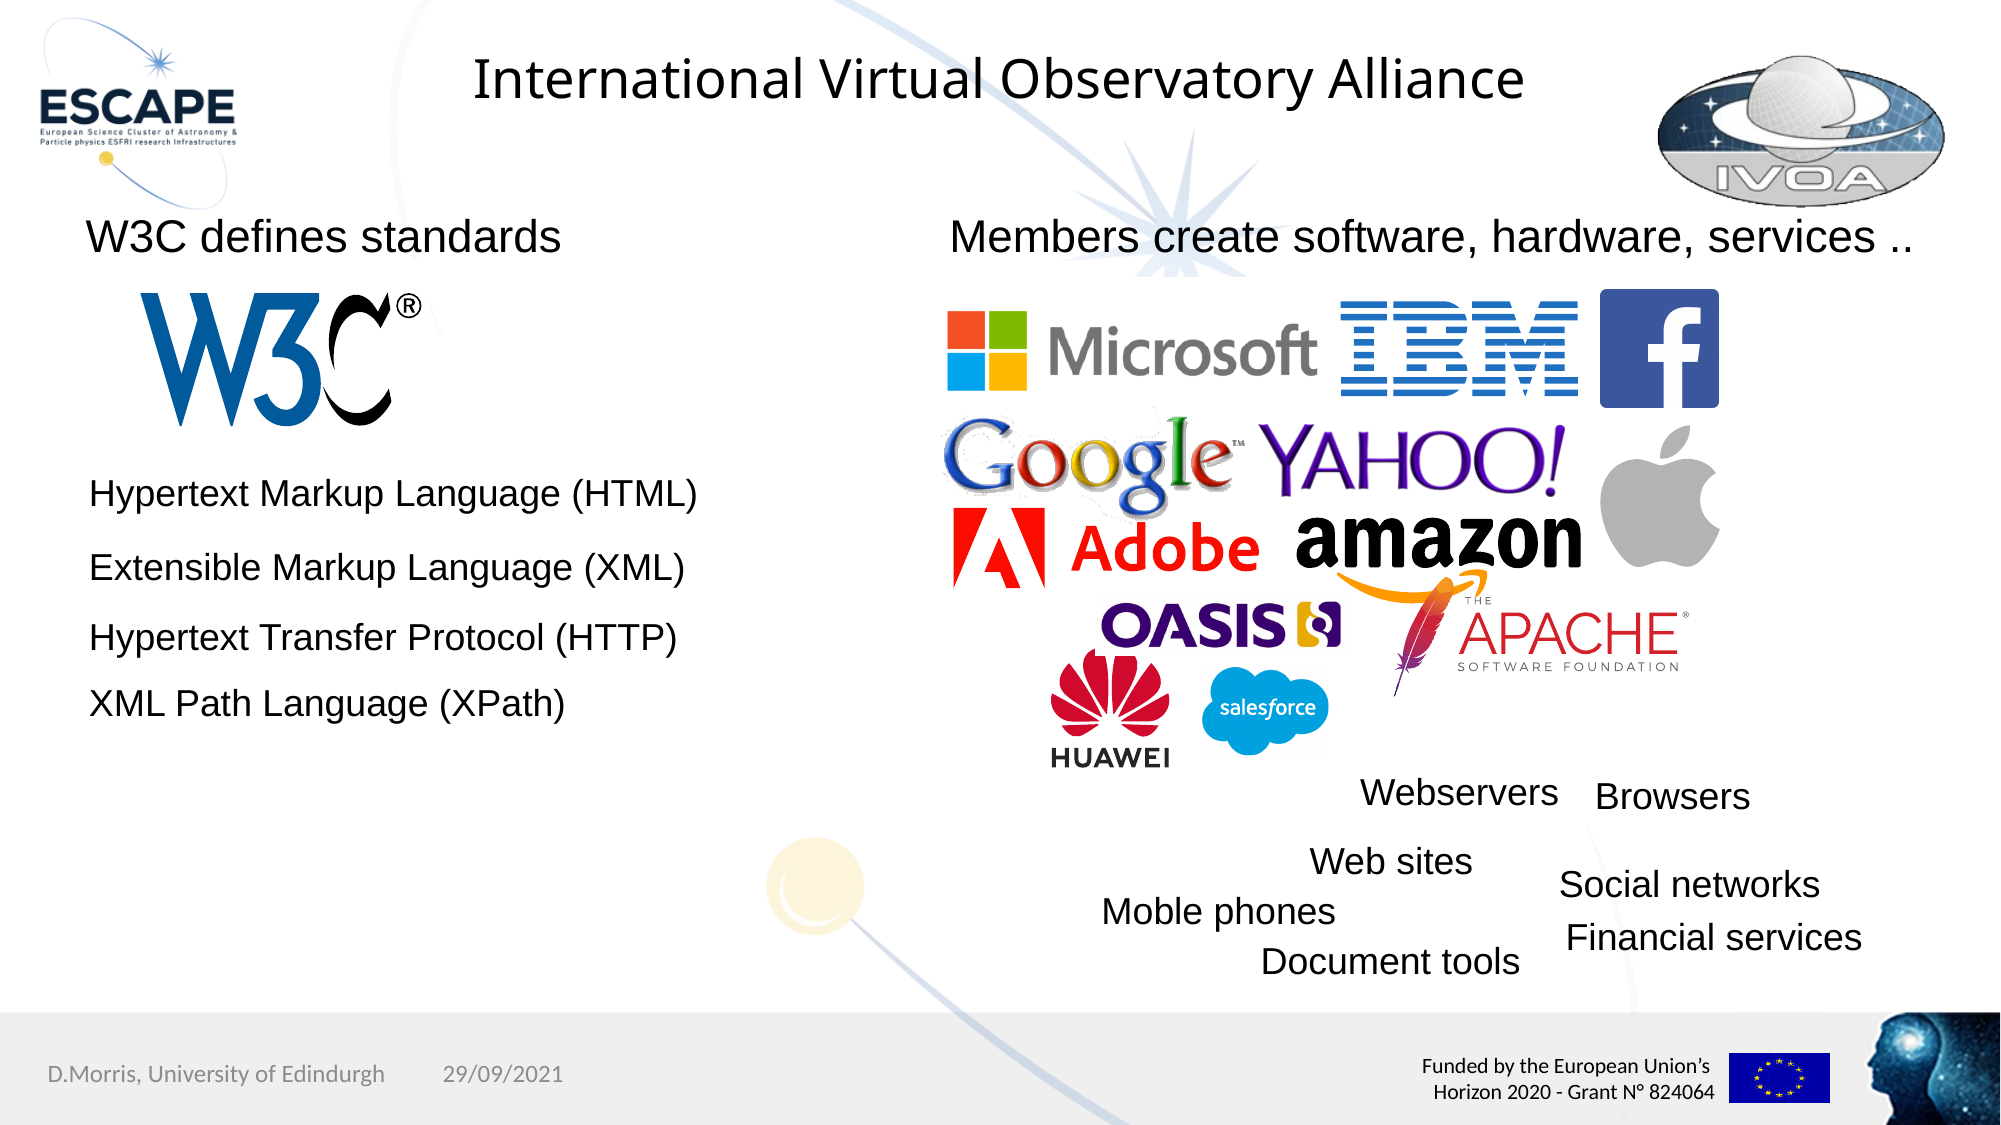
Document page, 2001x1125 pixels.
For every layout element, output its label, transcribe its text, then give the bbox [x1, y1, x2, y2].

text_box Hypertext Transfer Protocol (HTTP) [74, 608, 694, 666]
text_box Financial services [1550, 909, 1878, 967]
text_box Web sites [1294, 832, 1489, 890]
text_box Members create software, hardware, services .. [934, 203, 1943, 270]
slide_number 29/09/2021 [427, 1042, 684, 1103]
text_box W3C defines standards [70, 203, 578, 270]
text_box Hypertext Markup Language (HTML) [74, 465, 714, 523]
title International Virtual Observatory Alliance [262, 11, 1738, 150]
text_box XML Path Language (XPath) [74, 675, 614, 733]
text_box Document tools [1245, 933, 1536, 990]
picture [0, 0, 2001, 1125]
text_box Social networks [1543, 856, 1836, 914]
text_box Extensible Markup Language (XML) [74, 539, 721, 596]
text_box Webservers [1345, 764, 1575, 821]
footer D.Morris, University of Edindurgh [32, 1042, 414, 1103]
text_box Browsers [1580, 767, 1766, 825]
text_box Moble phones [1086, 883, 1382, 941]
